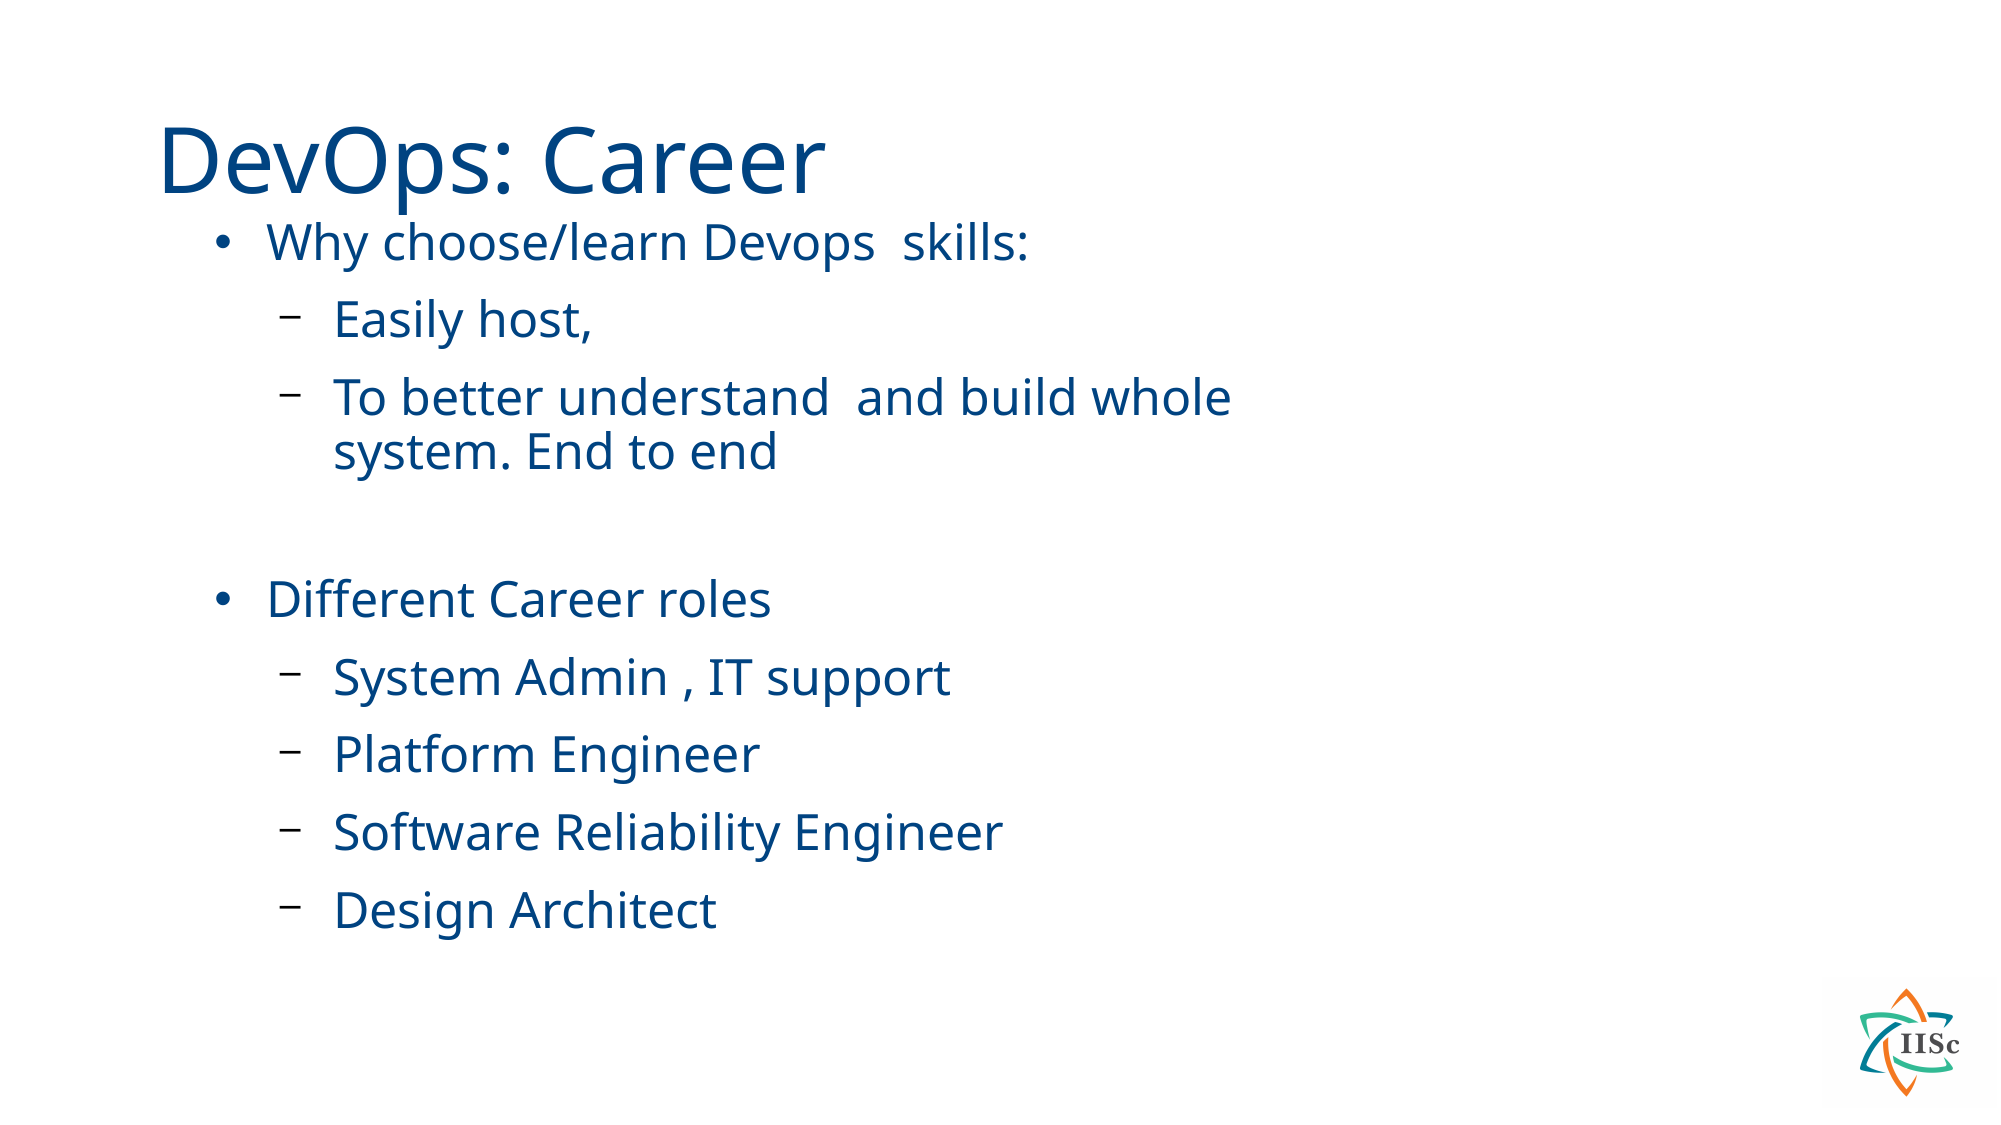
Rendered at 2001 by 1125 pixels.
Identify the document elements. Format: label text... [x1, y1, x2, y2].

list Why choose/learn Devops skills: Easily host, To better understand and build whole system. End to end Different Career roles System Admin , IT support Platform Engineer Software Reliability Engineer Design Architect [180, 211, 1432, 972]
text_box DevOps: Career [118, 88, 1732, 211]
picture [1822, 977, 1997, 1108]
